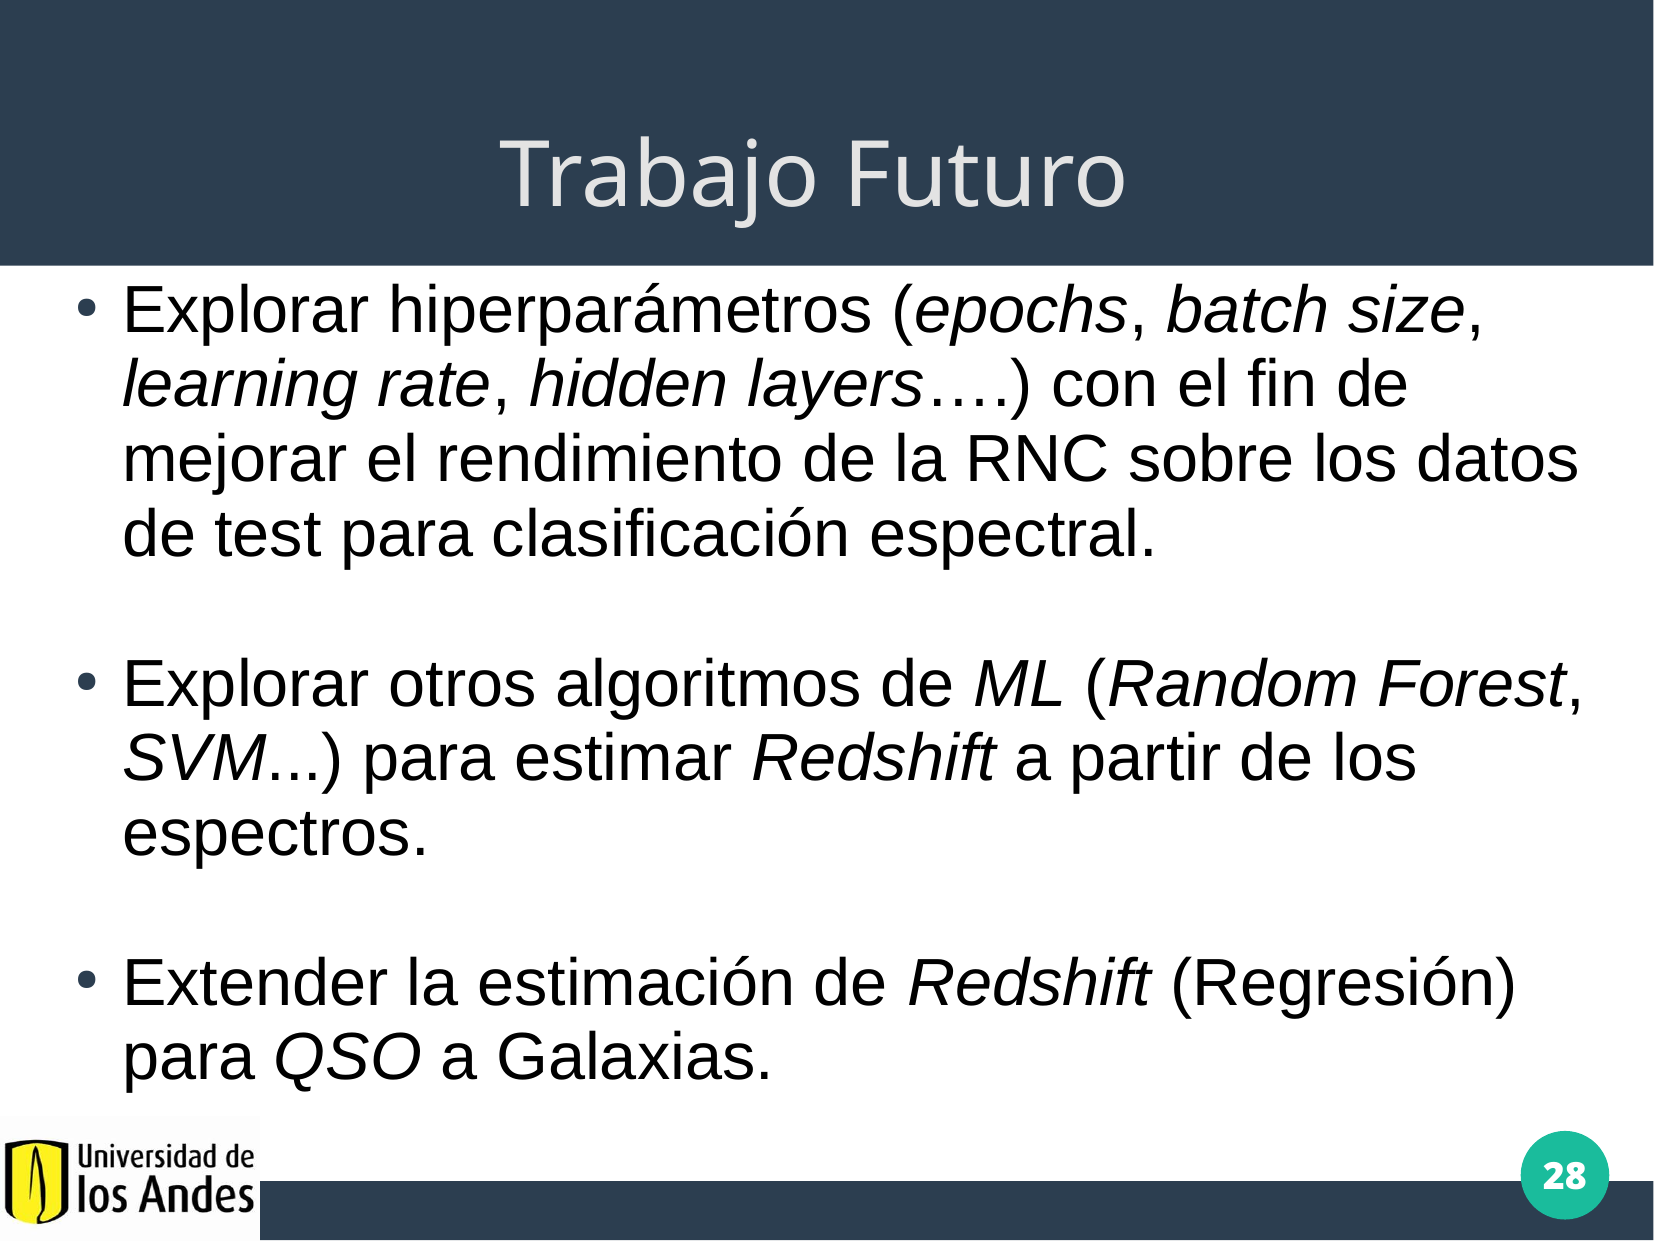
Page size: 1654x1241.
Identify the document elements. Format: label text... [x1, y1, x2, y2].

title Trabajo Futuro [106, 92, 1642, 250]
list Explorar hiperparámetros (epochs, batch size, learning rate, hidden layers….) con el fin de mejorar el rendimiento de la RNC sobre los datos de test para clasificación espectral. Explorar otros algoritmos de ML (Random Forest, SVM...) para estimar Redshift a partir de los espectros. Extender la estimación de Redshift (Regresión) para QSO a Galaxias. [59, 271, 1595, 1099]
picture [0, 1116, 260, 1241]
